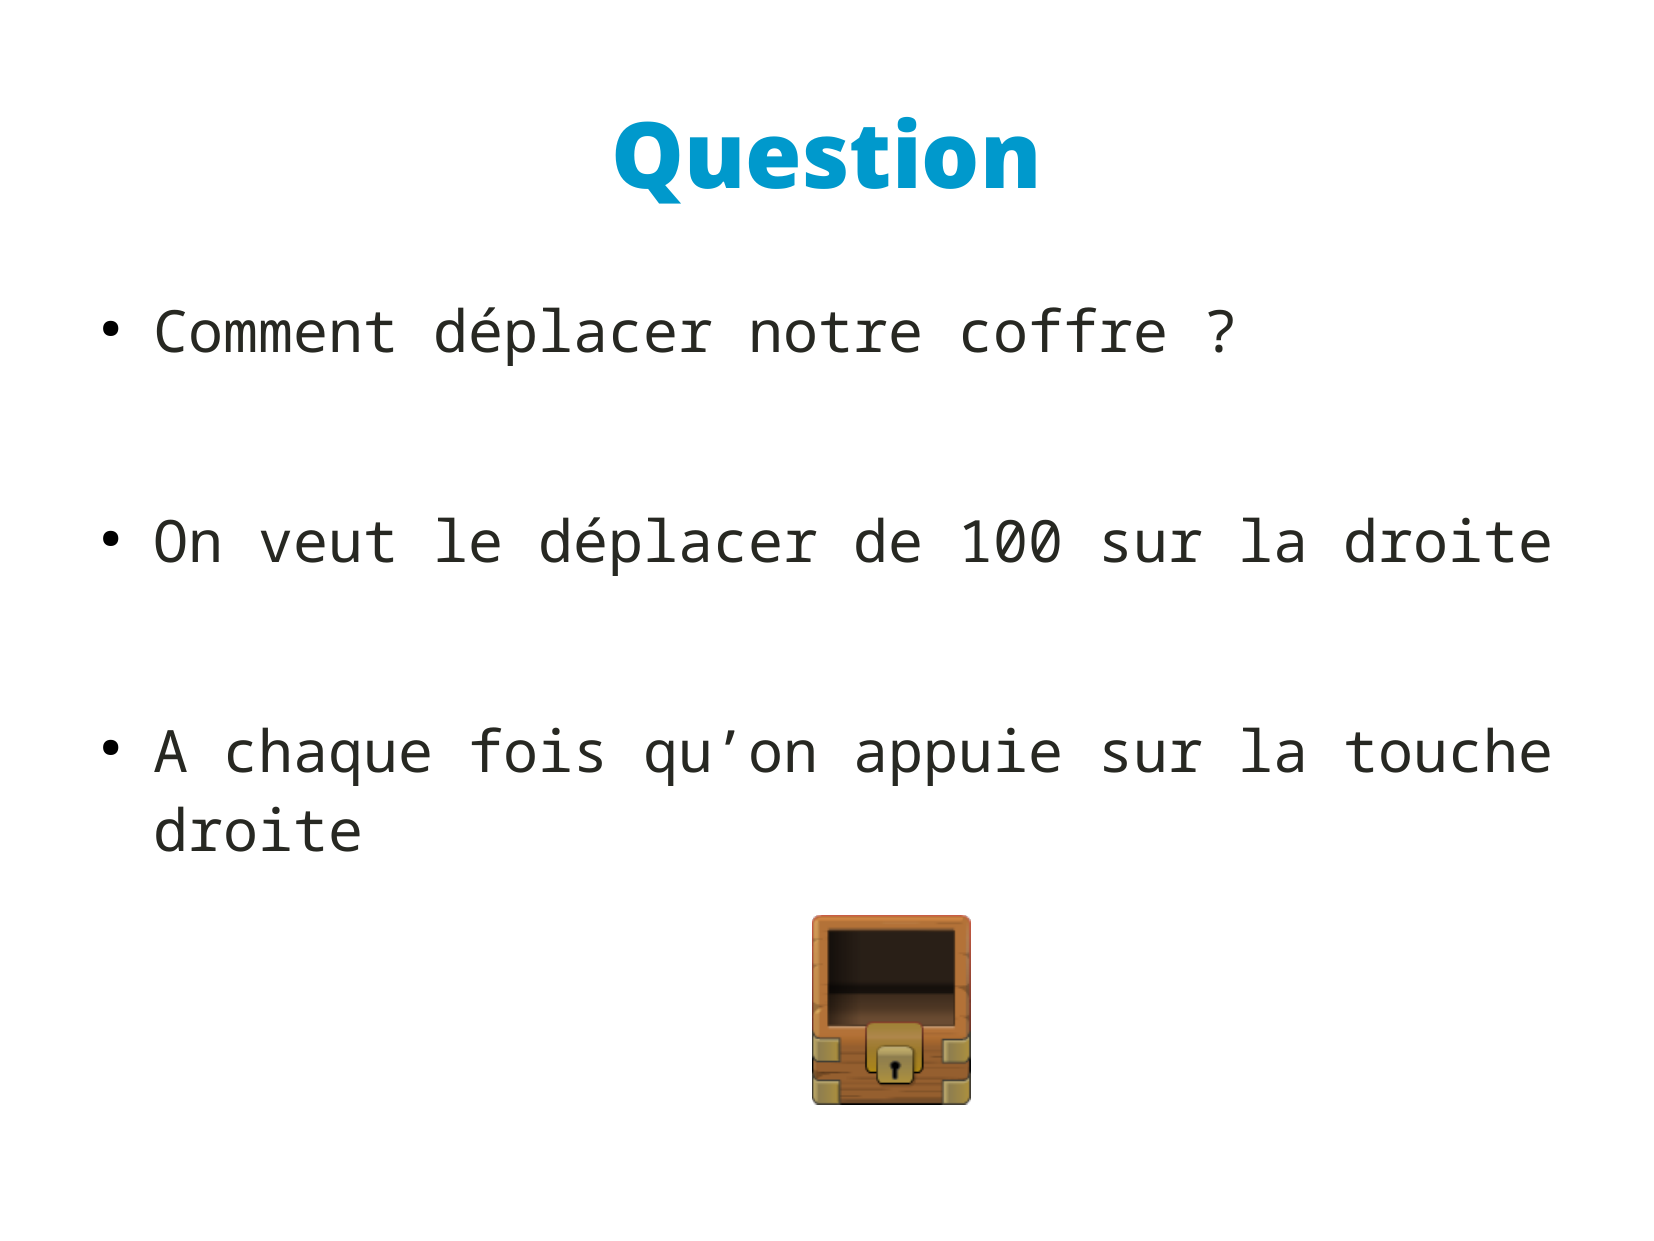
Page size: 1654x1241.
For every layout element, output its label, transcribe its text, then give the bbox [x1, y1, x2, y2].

list Comment déplacer notre coffre ? On veut le déplacer de 100 sur la droite A chaque fois qu’on appuie sur la touche droite [82, 290, 1571, 1010]
title Question [82, 49, 1571, 257]
picture [812, 915, 971, 1105]
